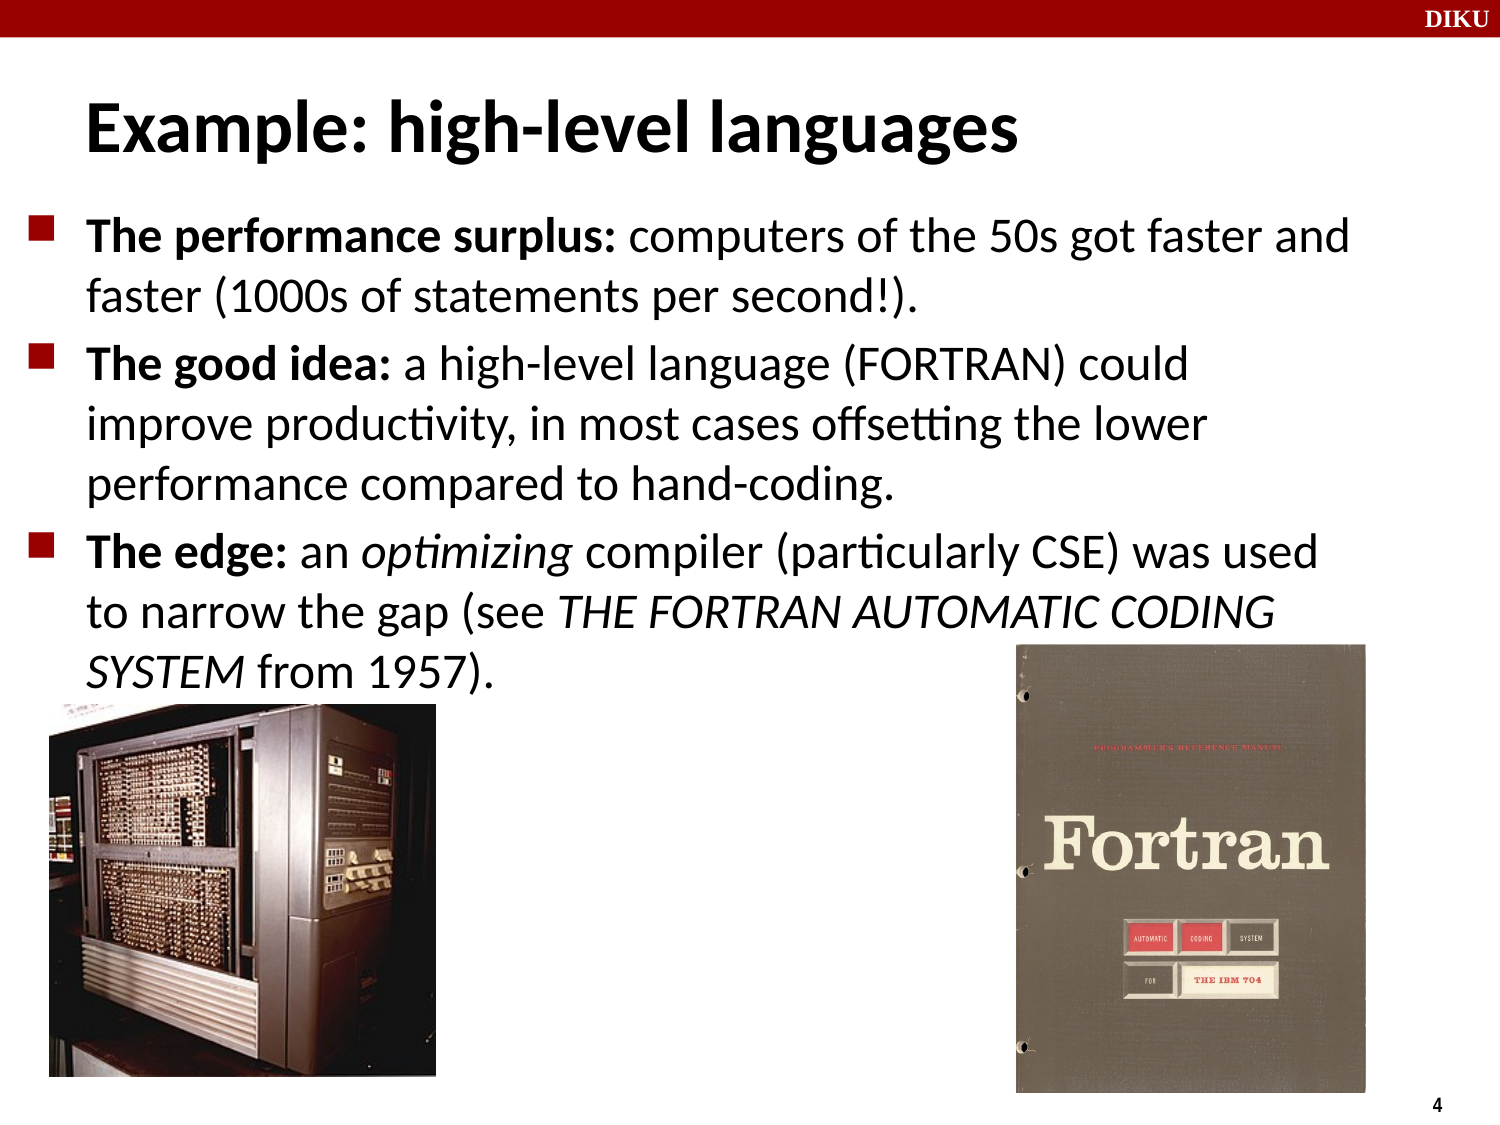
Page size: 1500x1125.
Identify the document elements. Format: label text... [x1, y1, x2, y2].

text_box Example: high-level languages [70, 75, 1485, 169]
text_box The performance surplus: computers of the 50s got faster and faster (1000s of statements per second!). The good idea: a high-level language (FORTRAN) could improve productivity, in most cases offsetting the lower performance compared to hand-coding. The edge: an optimizing compiler (particularly CSE) was used to narrow the gap (see THE FORTRAN AUTOMATIC CODING SYSTEM from 1957). [14, 194, 1376, 481]
picture [1015, 644, 1366, 1093]
picture [49, 704, 436, 1077]
